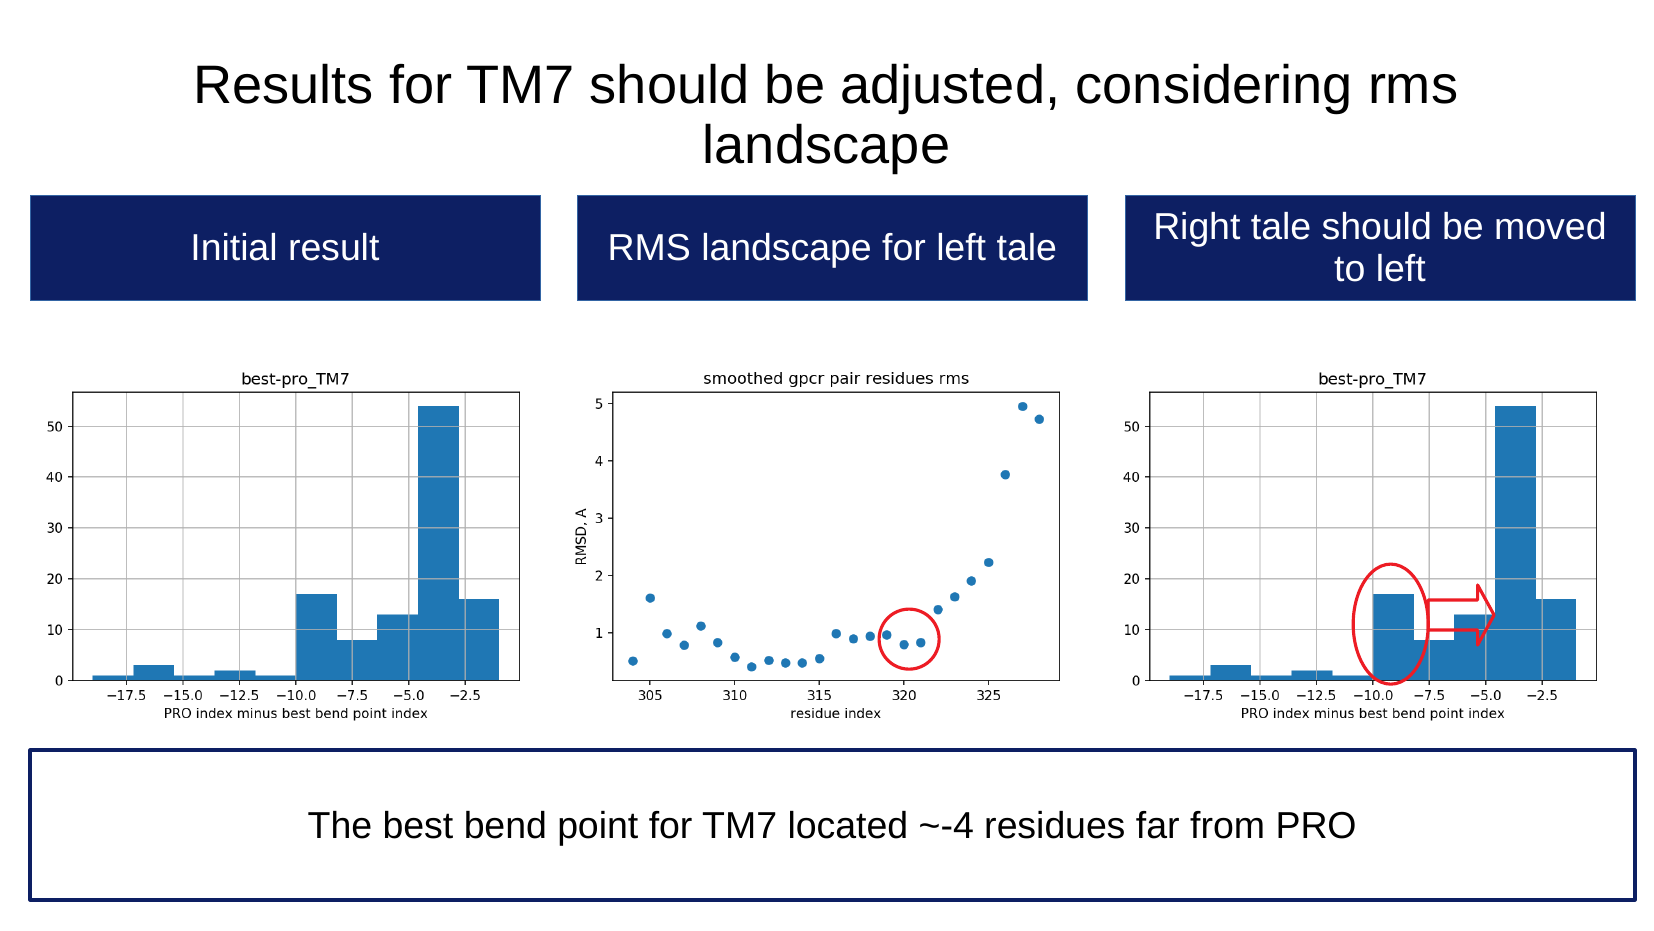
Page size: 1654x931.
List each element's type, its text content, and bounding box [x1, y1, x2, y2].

text_box [879, 609, 940, 670]
text_box Right tale should be moved to left [1125, 195, 1636, 301]
text_box The best bend point for TM7 located ~-4 residues far from PRO [30, 750, 1636, 901]
text_box [1353, 564, 1495, 685]
title Results for TM7 should be adjusted, considering rms landscape [82, 37, 1571, 193]
text_box Initial result [30, 195, 541, 301]
text_box RMS landscape for left tale [577, 195, 1088, 301]
picture [0, 346, 1654, 728]
